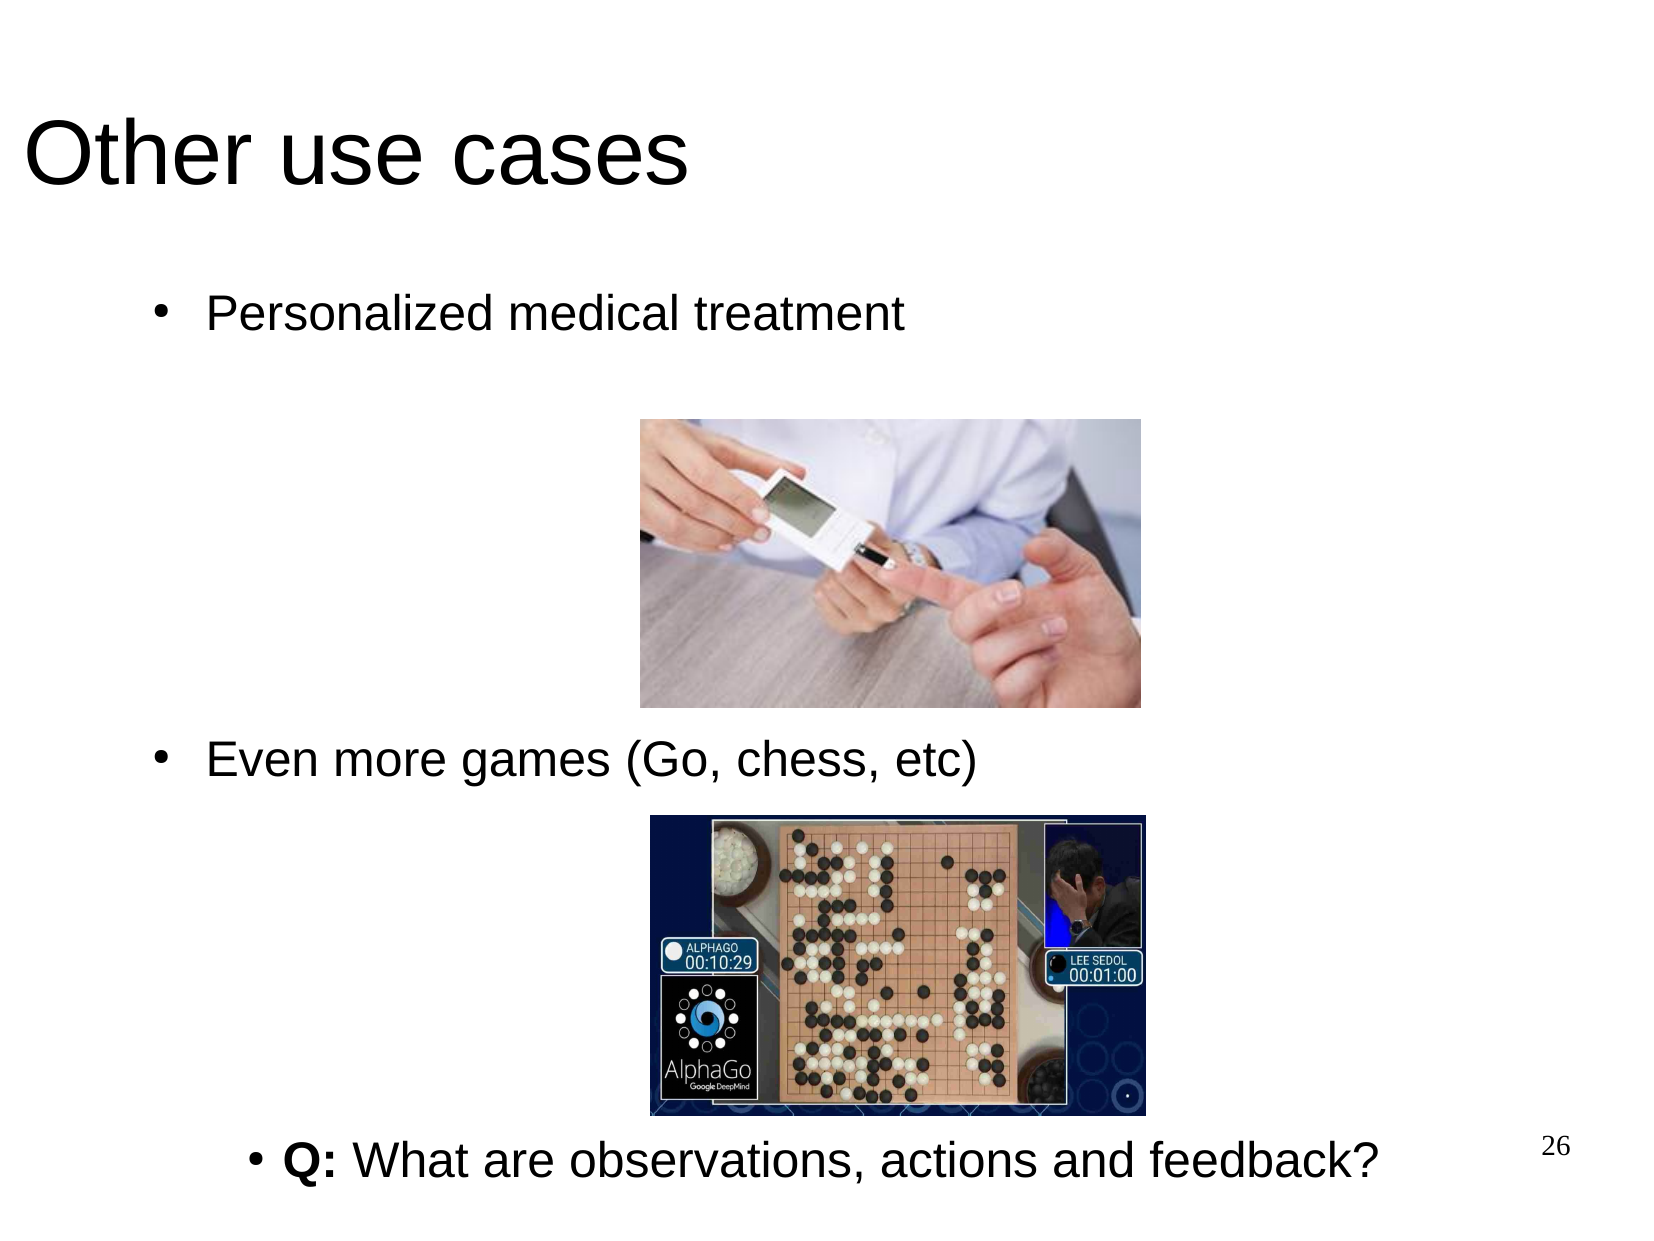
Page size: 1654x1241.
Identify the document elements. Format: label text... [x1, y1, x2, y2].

text_box Personalized medical treatment Even more games (Go, chess, etc) [120, 277, 1591, 1193]
title Other use cases [23, 49, 1512, 257]
picture [650, 815, 1146, 1116]
text_box Q: What are observations, actions and feedback? [196, 1125, 1502, 1241]
picture [640, 419, 1141, 708]
